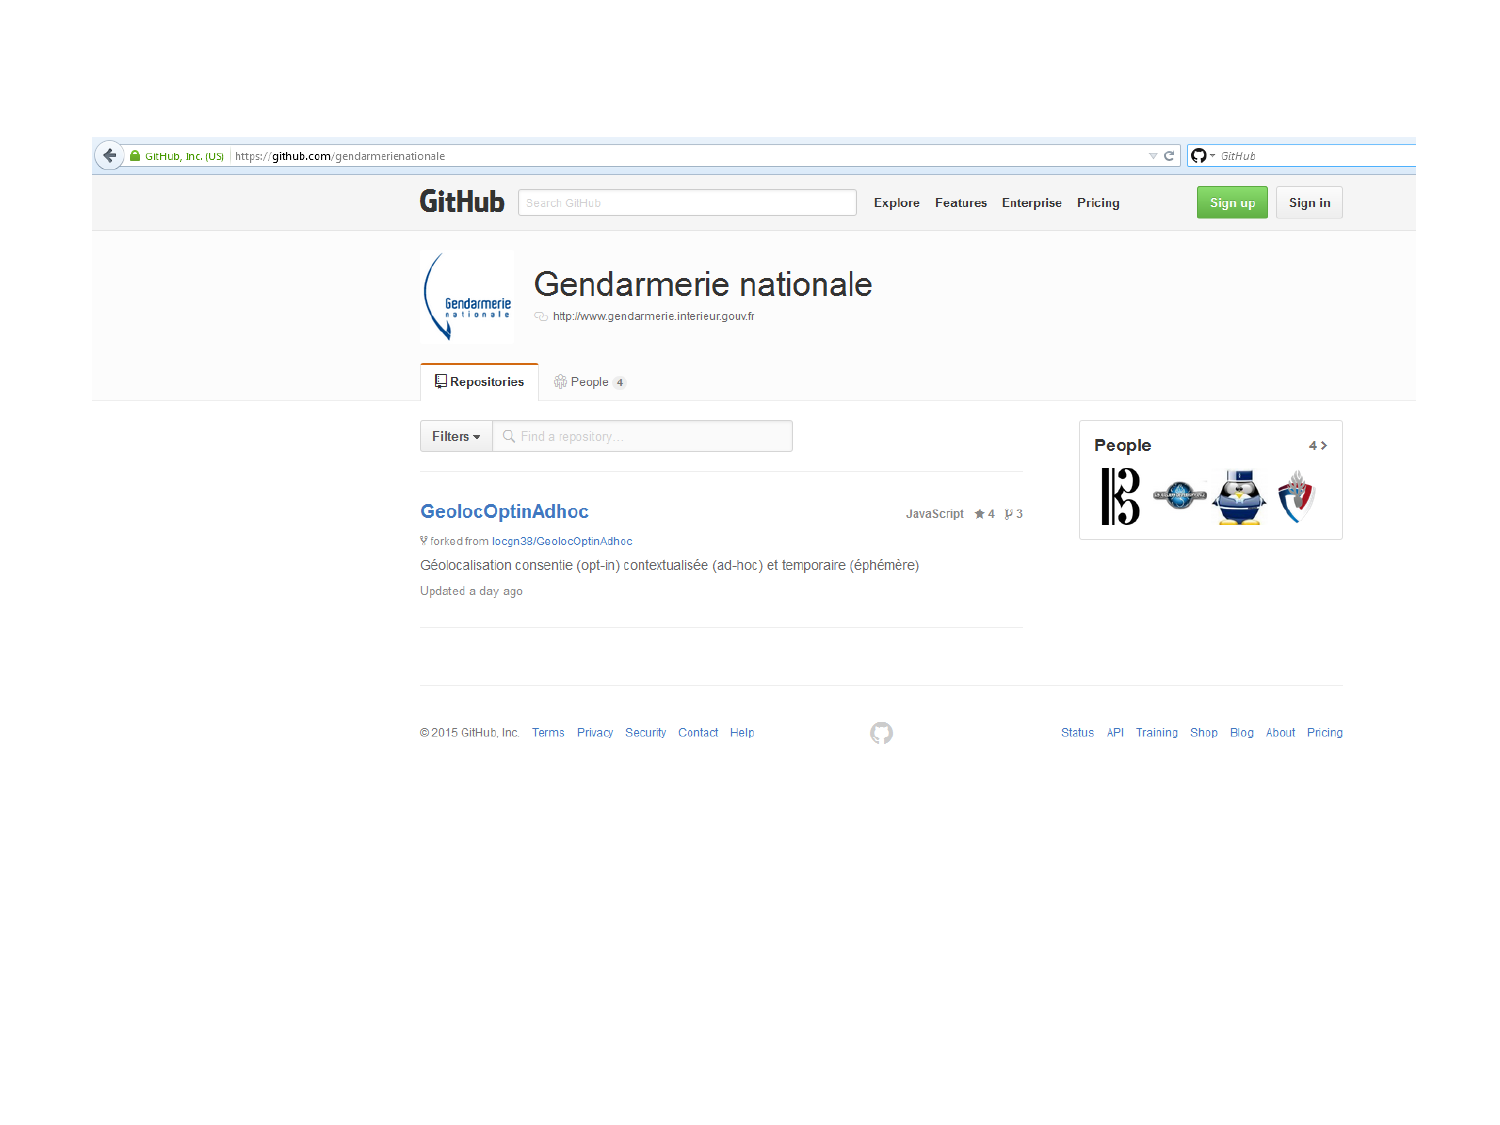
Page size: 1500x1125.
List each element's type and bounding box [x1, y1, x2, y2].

picture [92, 137, 1416, 964]
